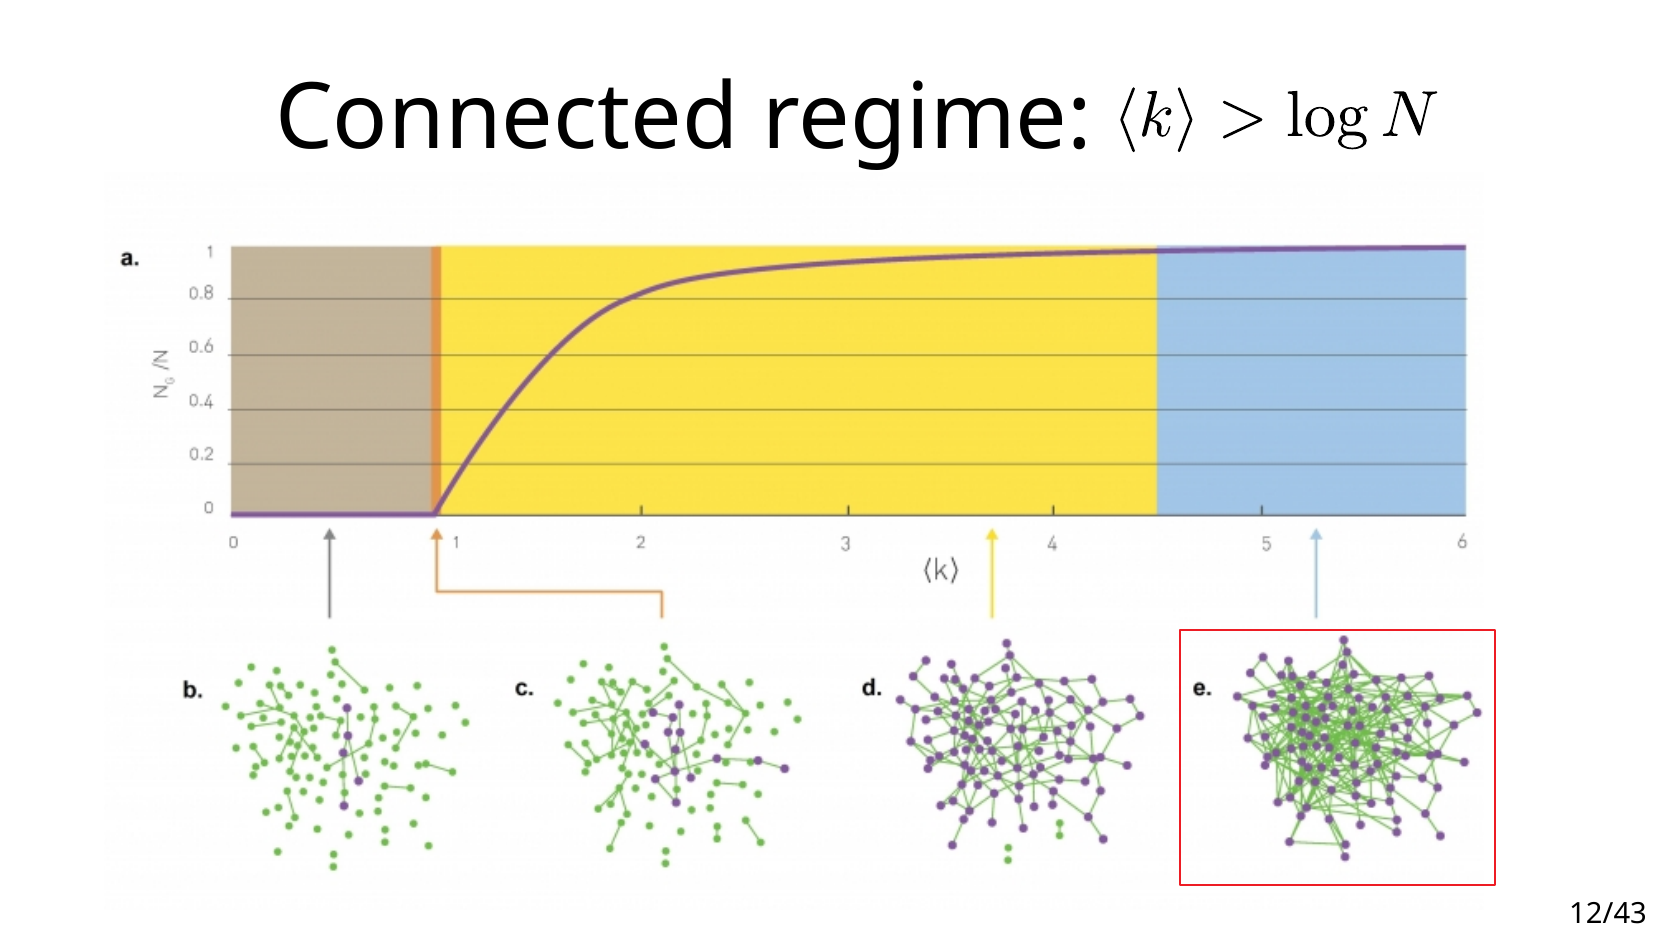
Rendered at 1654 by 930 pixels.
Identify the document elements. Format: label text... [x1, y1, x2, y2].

title Connected regime: [82, 1, 1571, 225]
picture [1181, 631, 1484, 884]
picture [104, 171, 1484, 910]
text_box [1113, 87, 1440, 153]
